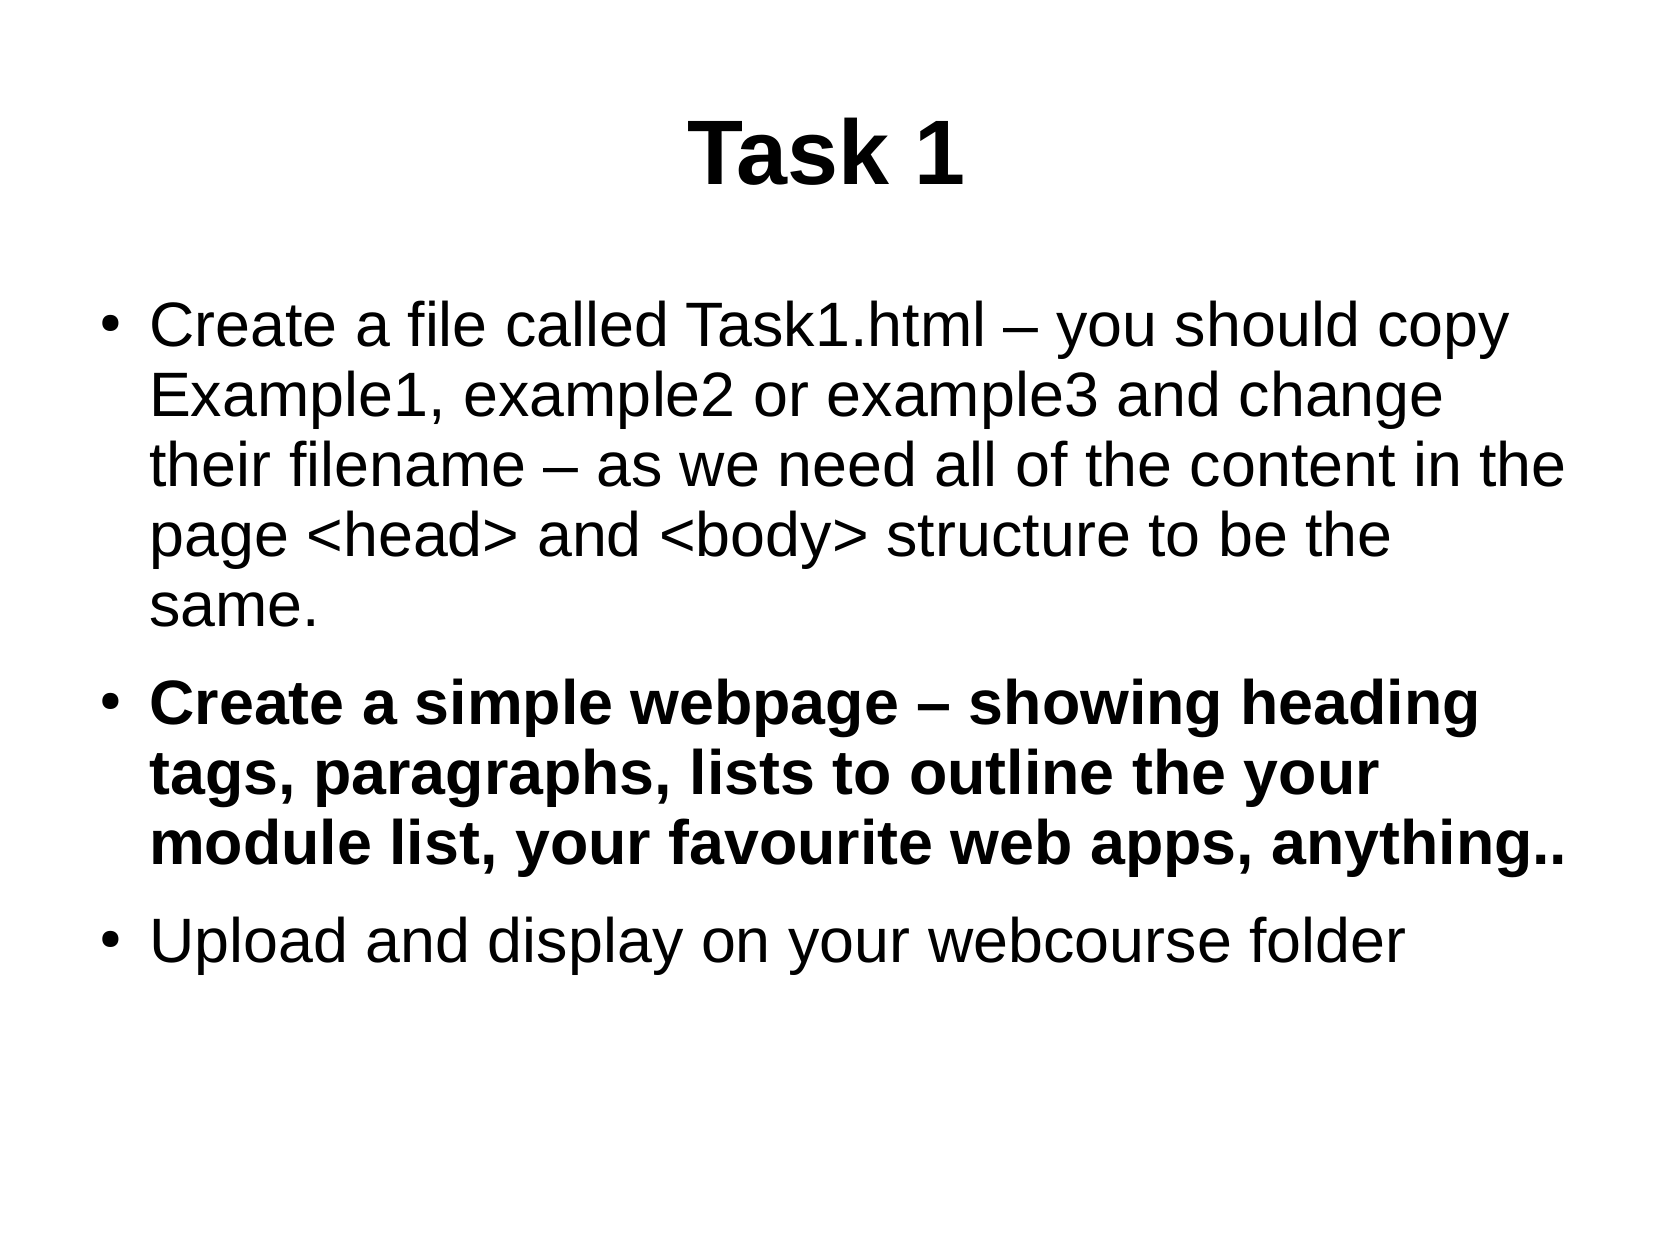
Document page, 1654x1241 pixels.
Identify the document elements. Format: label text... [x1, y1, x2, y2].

title Task 1 [82, 49, 1571, 257]
list Create a file called Task1.html – you should copy Example1, example2 or example3 and change their filename – as we need all of the content in the page <head> and <body> structure to be the same. Create a simple webpage – showing heading tags, paragraphs, lists to outline the your module list, your favourite web apps, anything.. Upload and display on your webcourse folder [82, 290, 1571, 1010]
